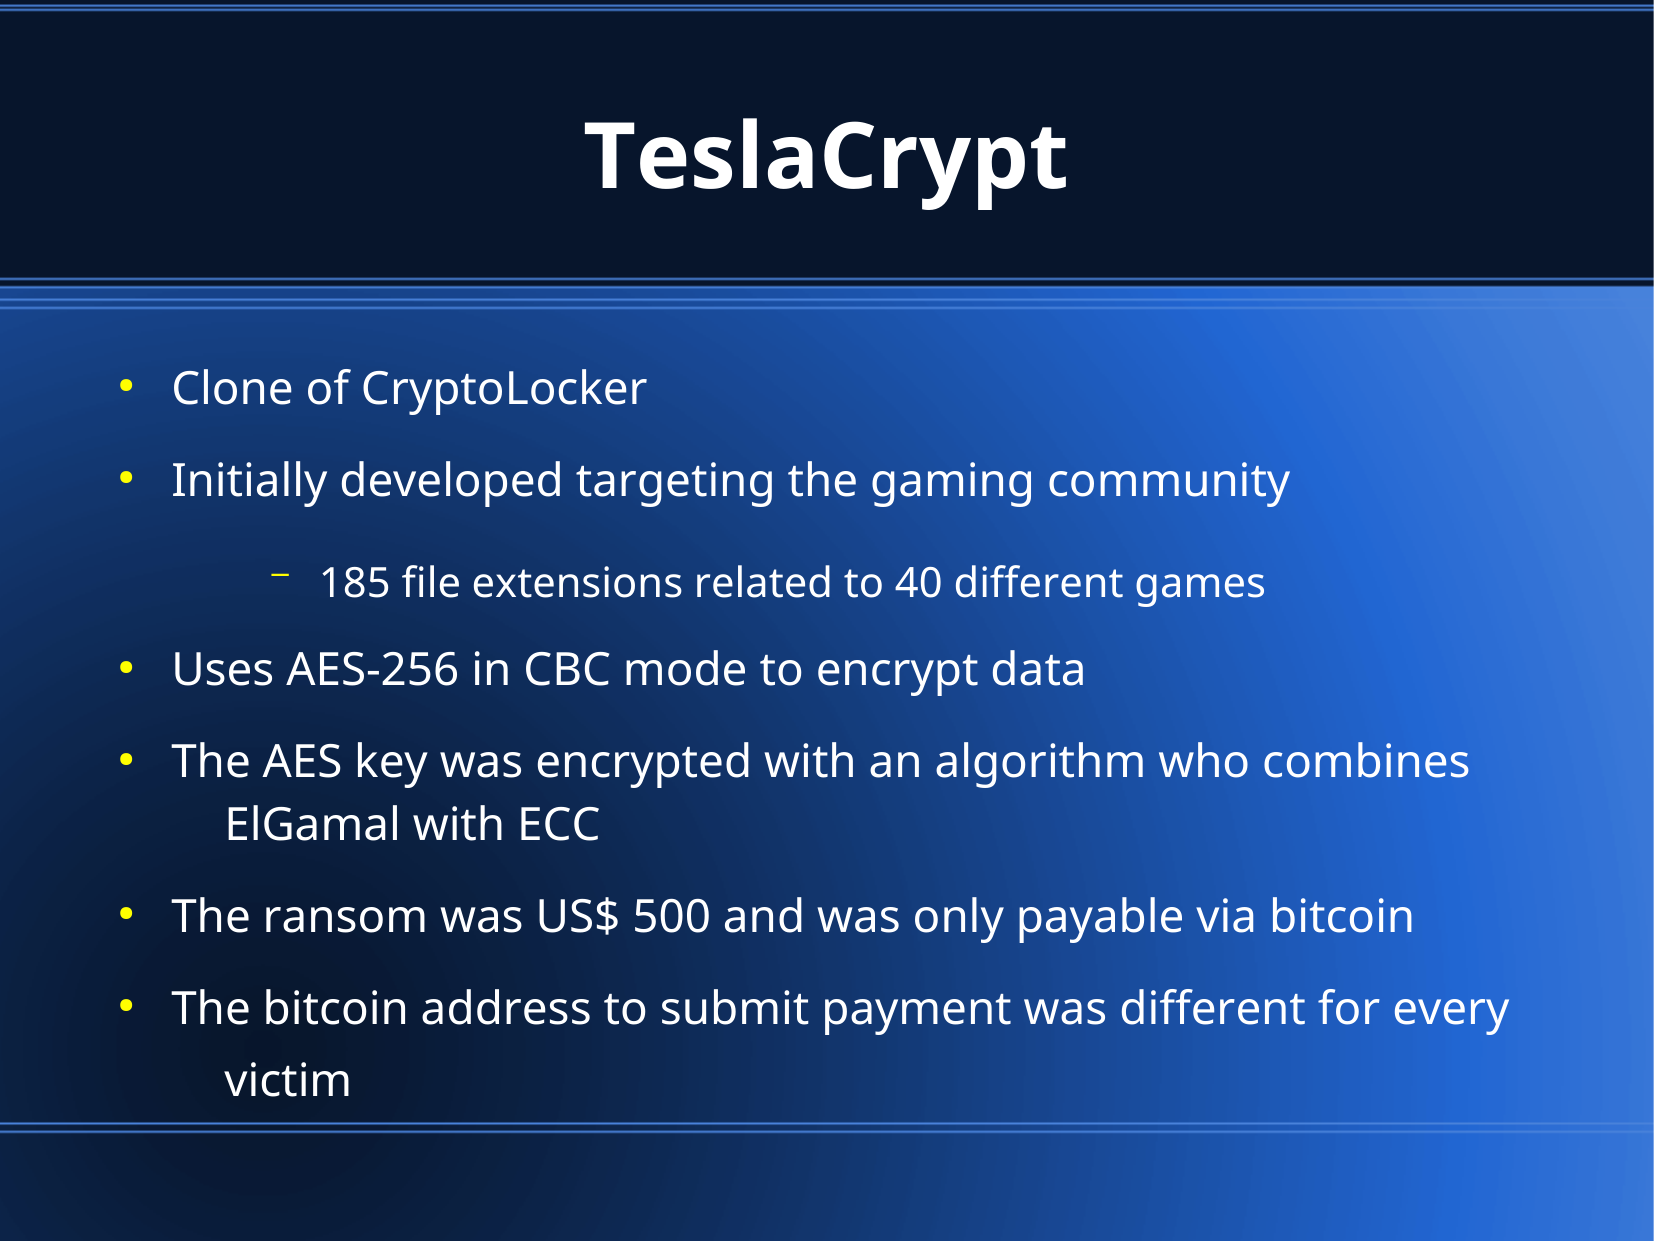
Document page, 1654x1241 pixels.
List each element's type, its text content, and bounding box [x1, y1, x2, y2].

title TeslaCrypt [82, 49, 1571, 257]
list Clone of CryptoLocker Initially developed targeting the gaming community 185 file extensions related to 40 different games Uses AES-256 in CBC mode to encrypt data The AES key was encrypted with an algorithm who combines ElGamal with ECC The ransom was US$ 500 and was only payable via bitcoin The bitcoin address to submit payment was different for every victim [82, 355, 1571, 1098]
picture [0, 0, 1654, 1241]
